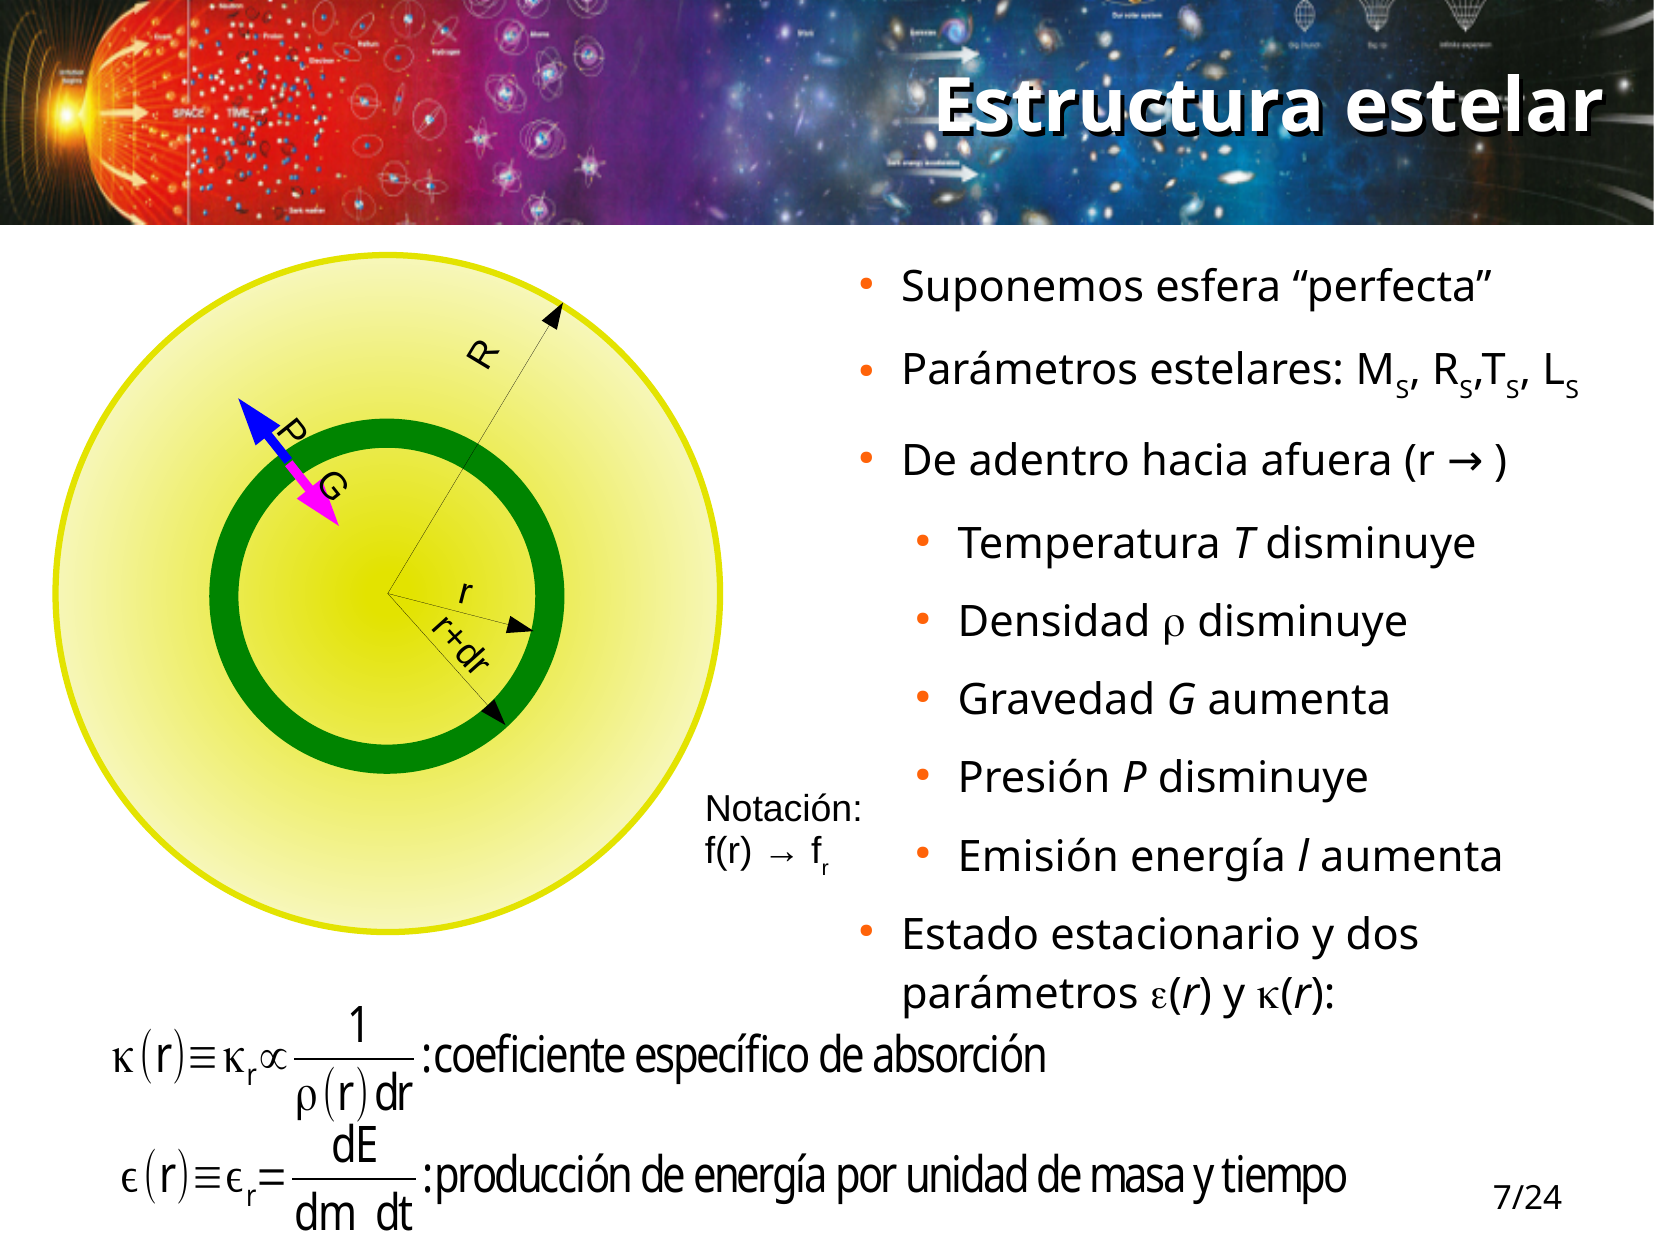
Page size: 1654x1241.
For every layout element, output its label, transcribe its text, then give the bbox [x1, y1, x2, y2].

chart [105, 993, 1353, 1241]
text_box [391, 595, 530, 704]
text_box [55, 255, 721, 933]
list Suponemos esfera “perfecta” Parámetros estelares: MS, RS,TS, LS De adentro hacia afuera (r → ) Temperatura T disminuye Densidad r disminuye Gravedad G aumenta Presión P disminuye Emisión energía l aumenta Estado estacionario y dos parámetros e(r) y k(r): [844, 255, 1606, 1036]
title Estructura estelar [45, 15, 1606, 191]
text_box [389, 470, 535, 628]
picture [0, 0, 1654, 225]
text_box Notación: f(r) → fr [690, 780, 878, 888]
text_box [239, 448, 486, 744]
